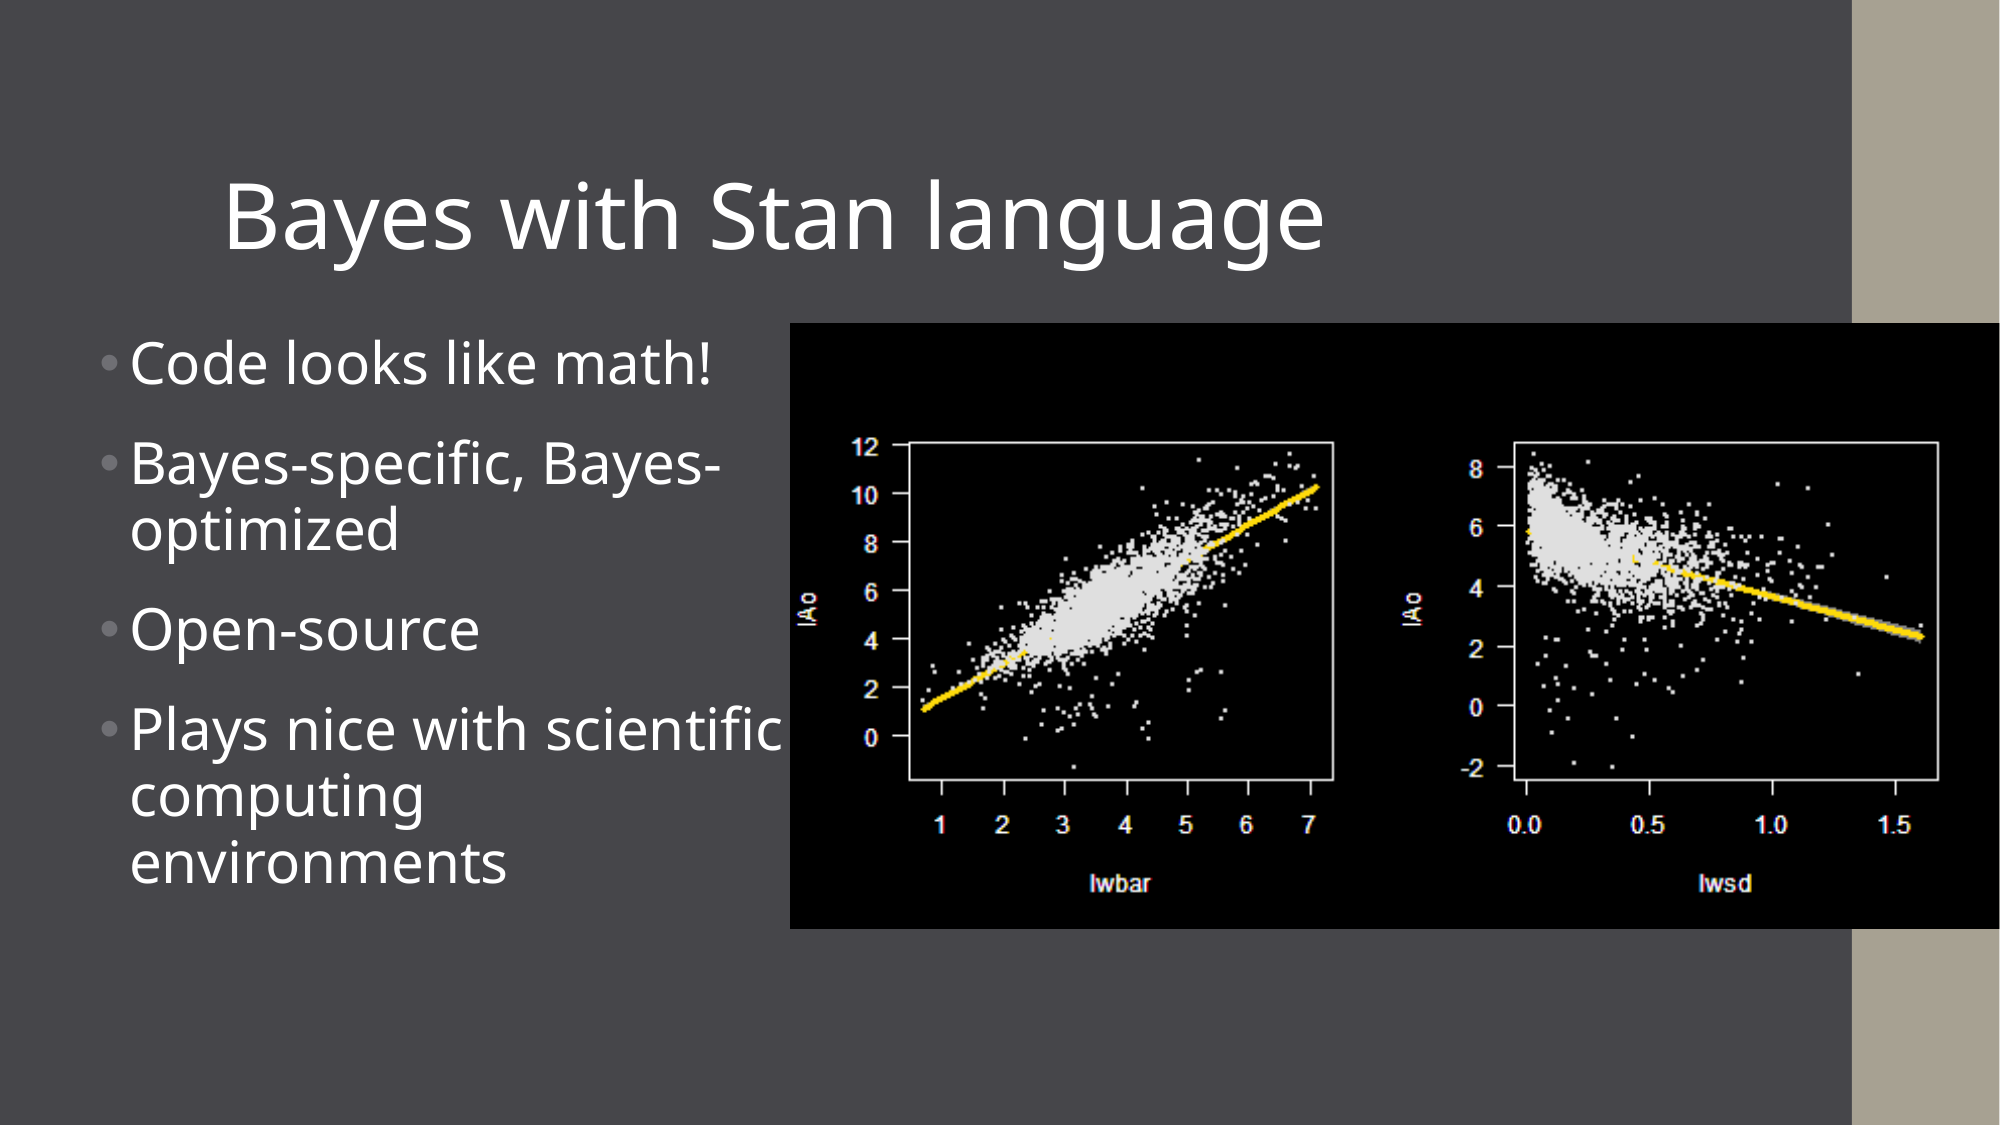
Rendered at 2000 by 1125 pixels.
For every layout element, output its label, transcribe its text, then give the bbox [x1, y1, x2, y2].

picture [801, 323, 2000, 929]
list Code looks like math! Bayes-specific, Bayes-optimized Open-source Plays nice with scientific computing environments [84, 323, 801, 1038]
title Bayes with Stan language [206, 60, 1797, 278]
